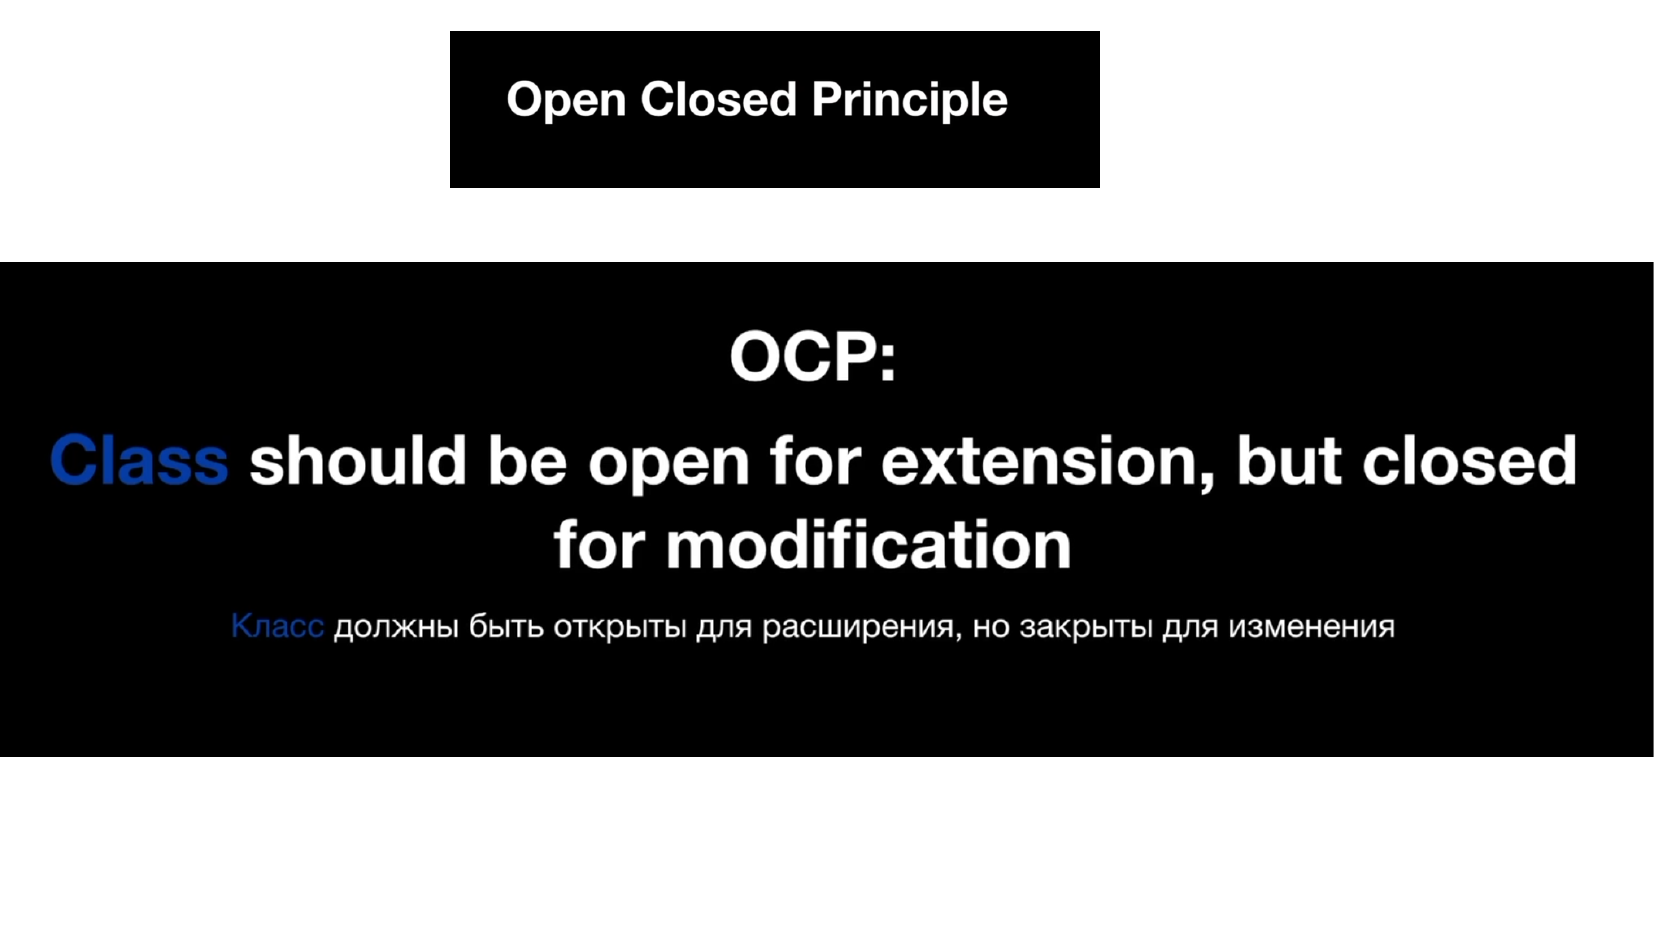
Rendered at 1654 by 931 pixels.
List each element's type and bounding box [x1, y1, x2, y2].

picture [0, 262, 1654, 757]
picture [450, 31, 1100, 188]
